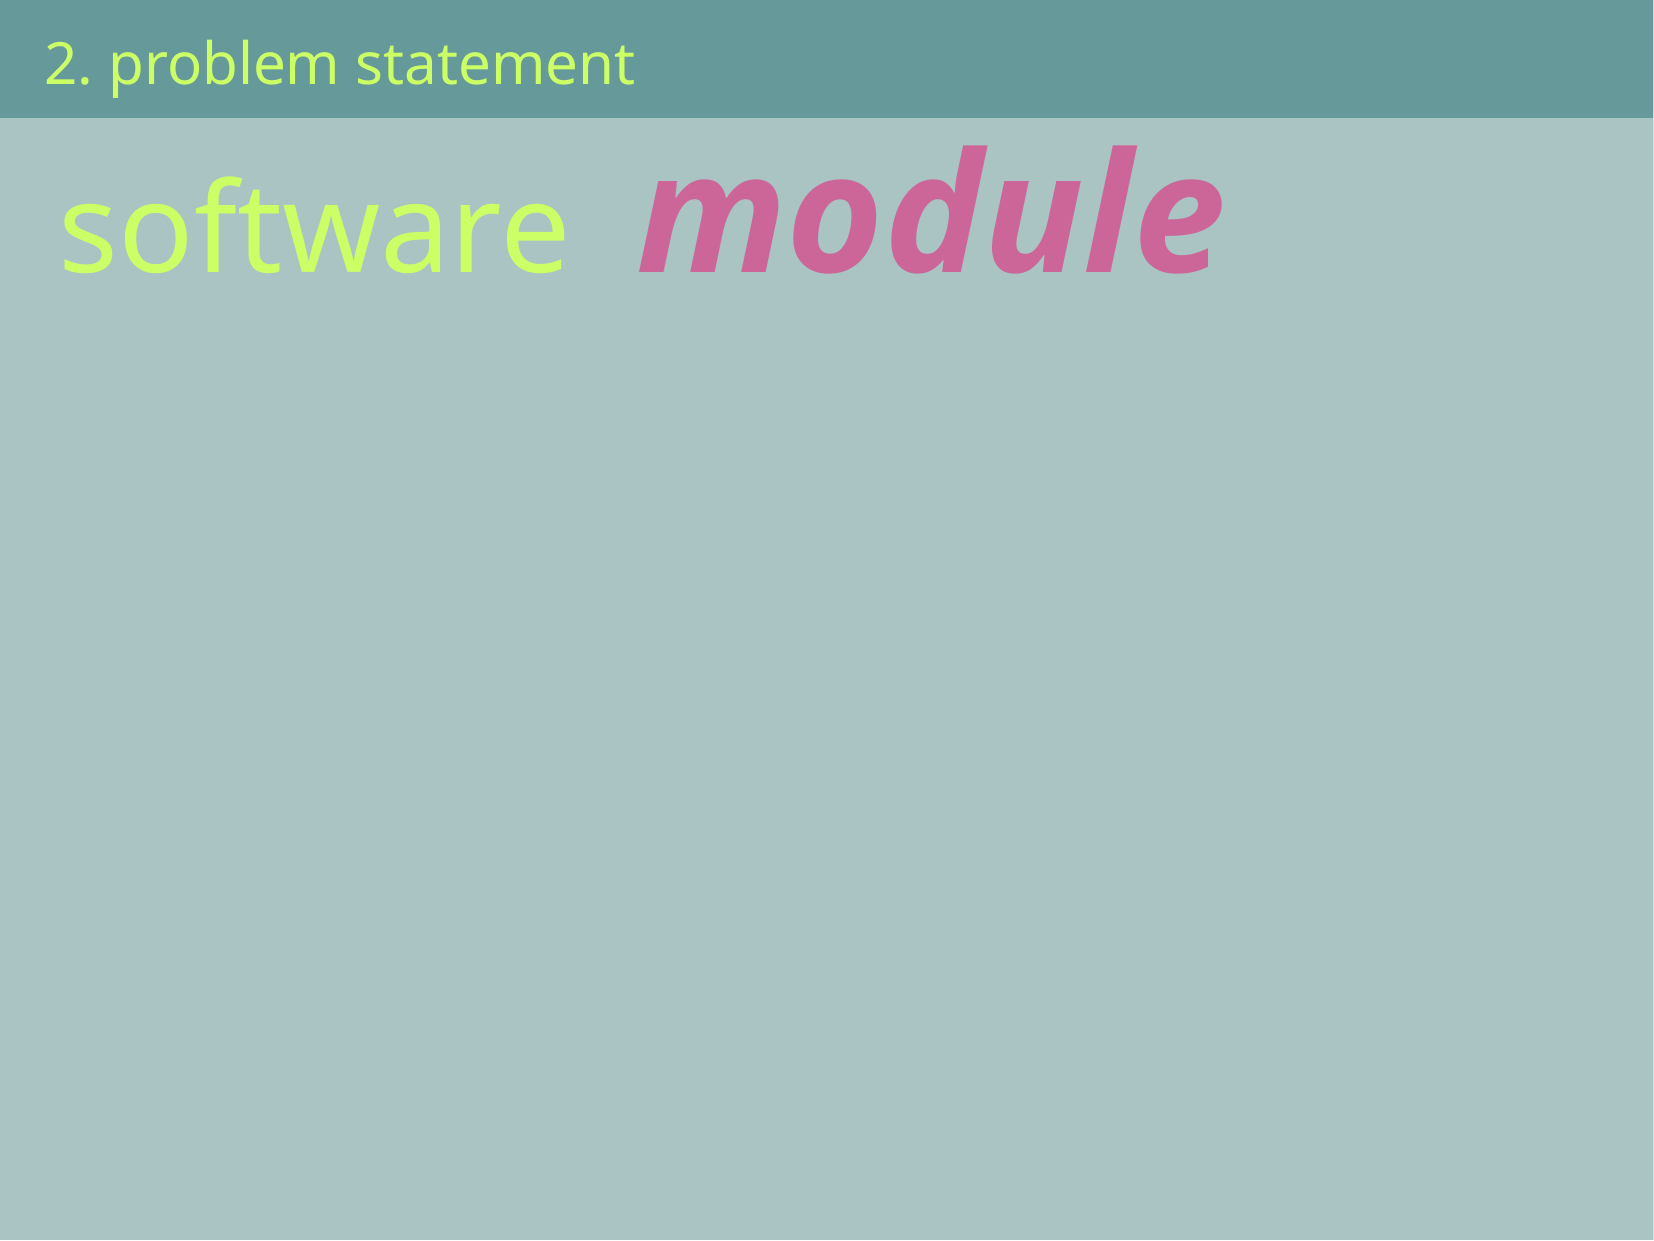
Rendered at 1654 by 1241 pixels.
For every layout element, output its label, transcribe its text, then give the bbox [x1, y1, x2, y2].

text_box 2. problem statement [29, 14, 590, 119]
text_box software module [43, 87, 1288, 356]
text_box [0, 118, 1654, 1241]
